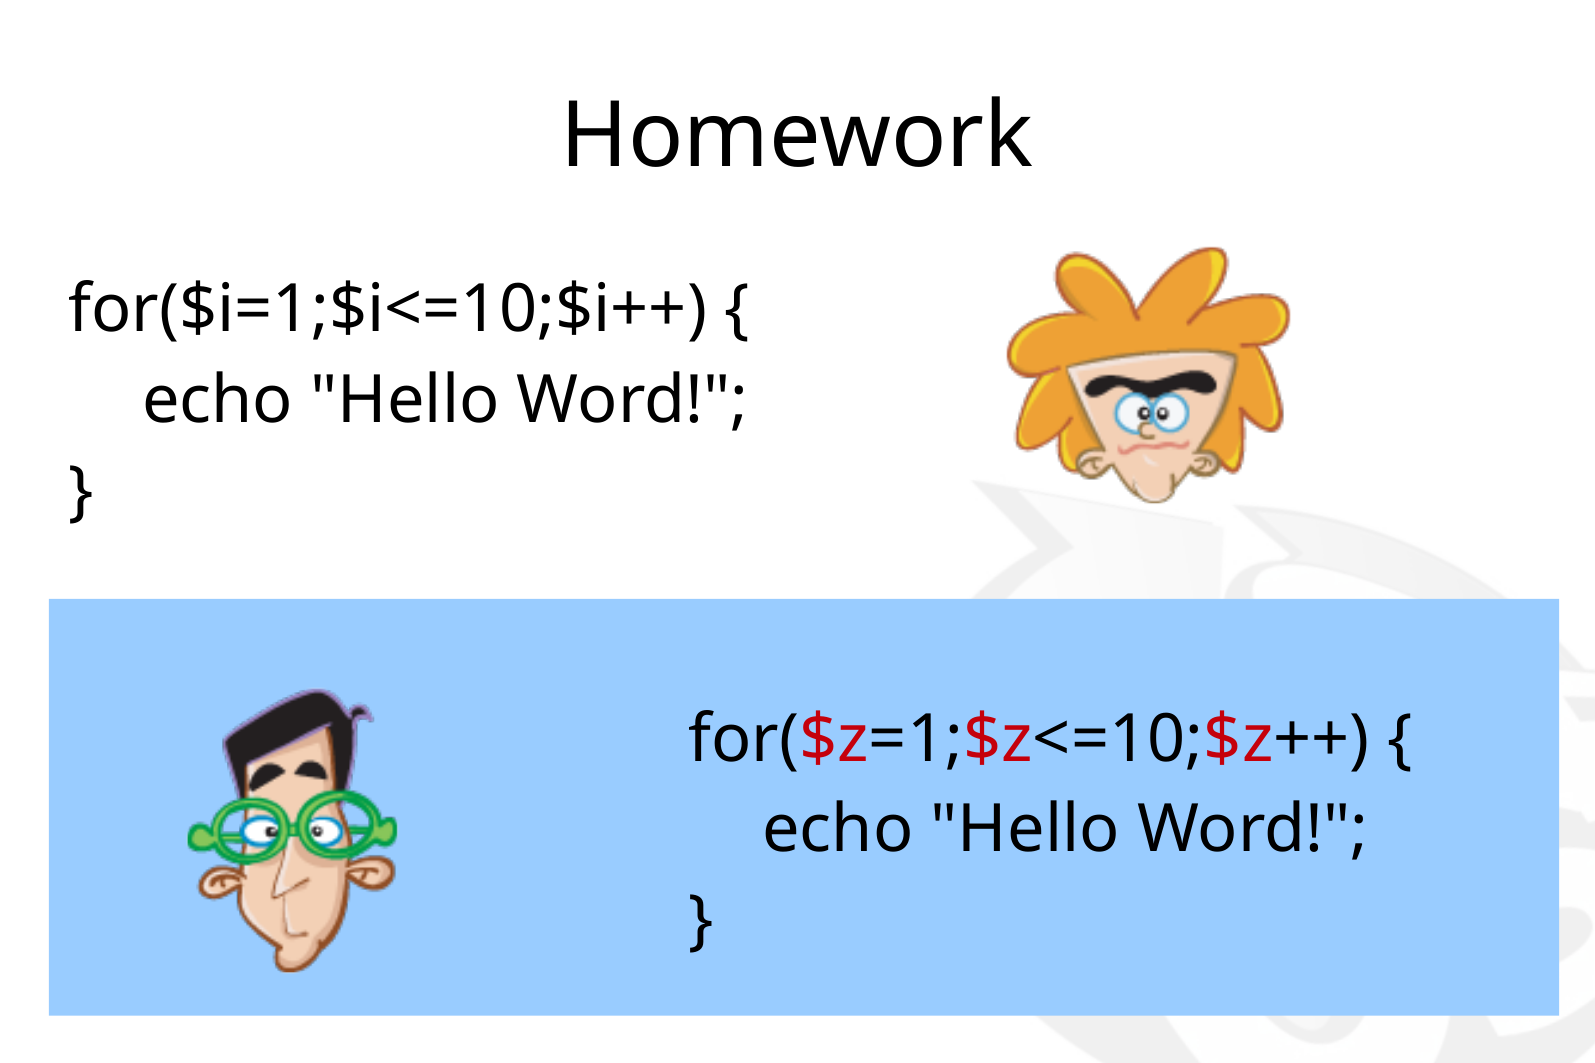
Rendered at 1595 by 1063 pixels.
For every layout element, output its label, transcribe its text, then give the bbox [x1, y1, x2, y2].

picture [990, 218, 1306, 534]
text_box [48, 598, 1560, 1016]
text_box for($z=1;$z<=10;$z++) { echo "Hello Word!"; } [688, 615, 1535, 1037]
subtitle for($i=1;$i<=10;$i++) { echo "Hello Word!"; } [68, 255, 1537, 539]
title Homework [79, 42, 1515, 220]
picture [140, 677, 446, 983]
